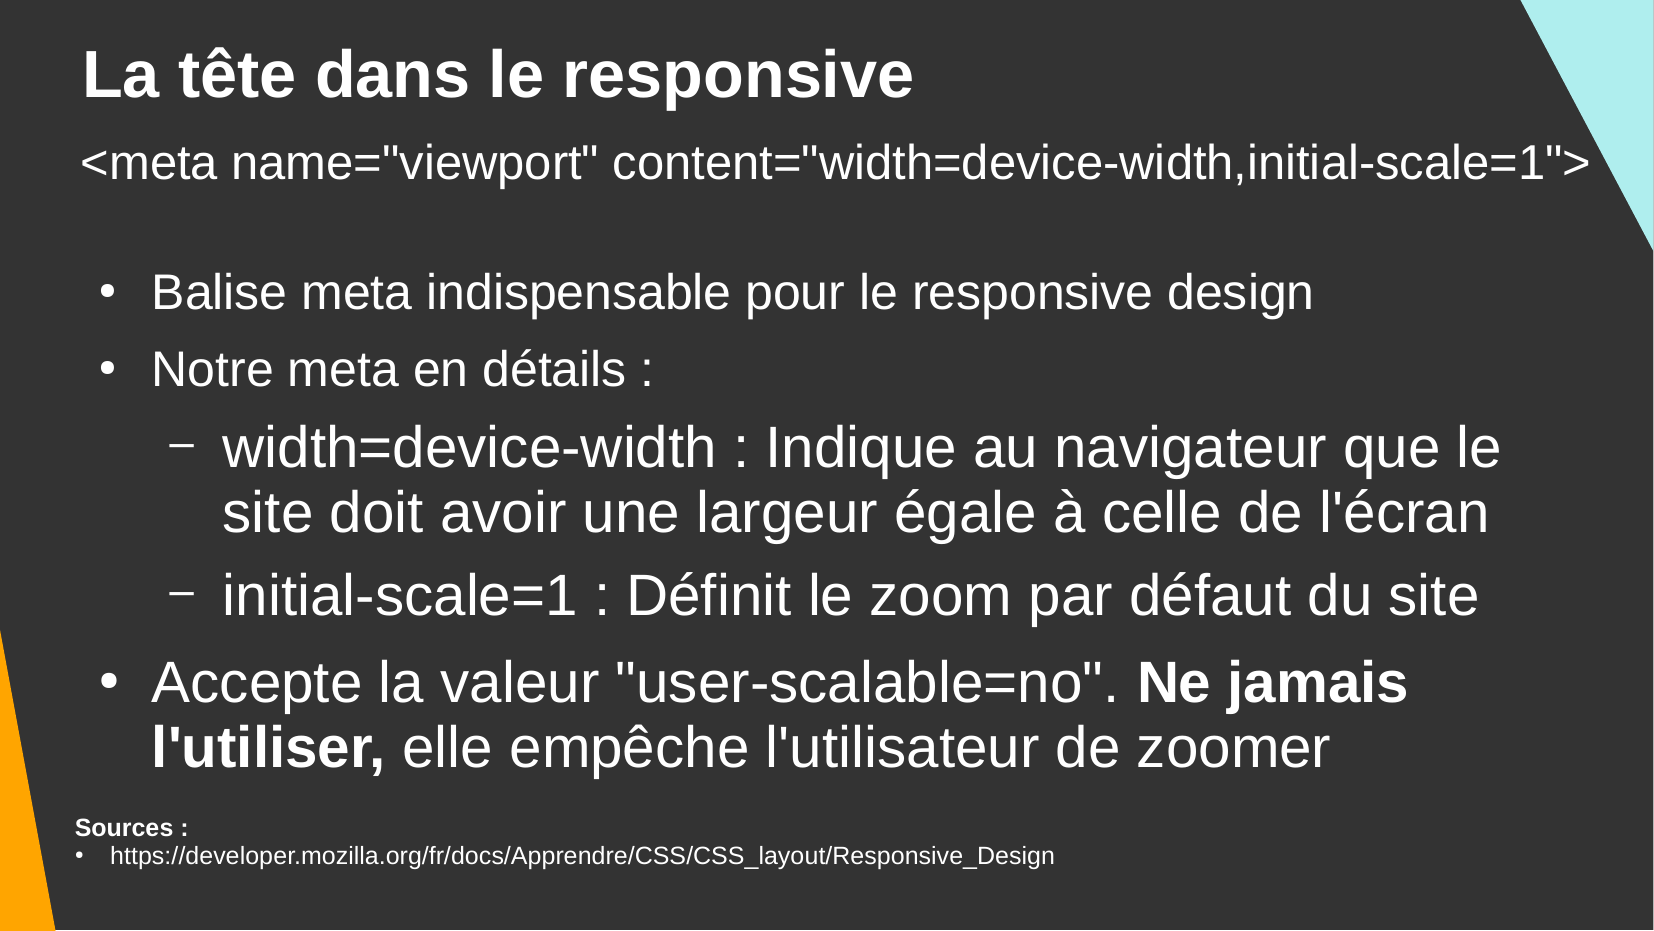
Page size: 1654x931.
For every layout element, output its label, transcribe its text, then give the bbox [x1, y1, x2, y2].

title La tête dans le responsive [82, 37, 1571, 112]
text_box [1520, 0, 1654, 253]
list <meta name="viewport" content="width=device-width,initial-scale=1"> [80, 135, 1605, 240]
list Balise meta indispensable pour le responsive design Notre meta en détails : width=device-width : Indique au navigateur que le site doit avoir une largeur égale à celle de l'écran initial-scale=1 : Définit le zoom par défaut du site Accepte la valeur "user-scalable=no". Ne jamais l'utiliser, elle empêche l'utilisateur de zoomer [80, 263, 1605, 780]
text_box [0, 629, 56, 931]
text_box Sources : https://developer.mozilla.org/fr/docs/Apprendre/CSS/CSS_layout/Responsive_Design [60, 806, 1546, 931]
